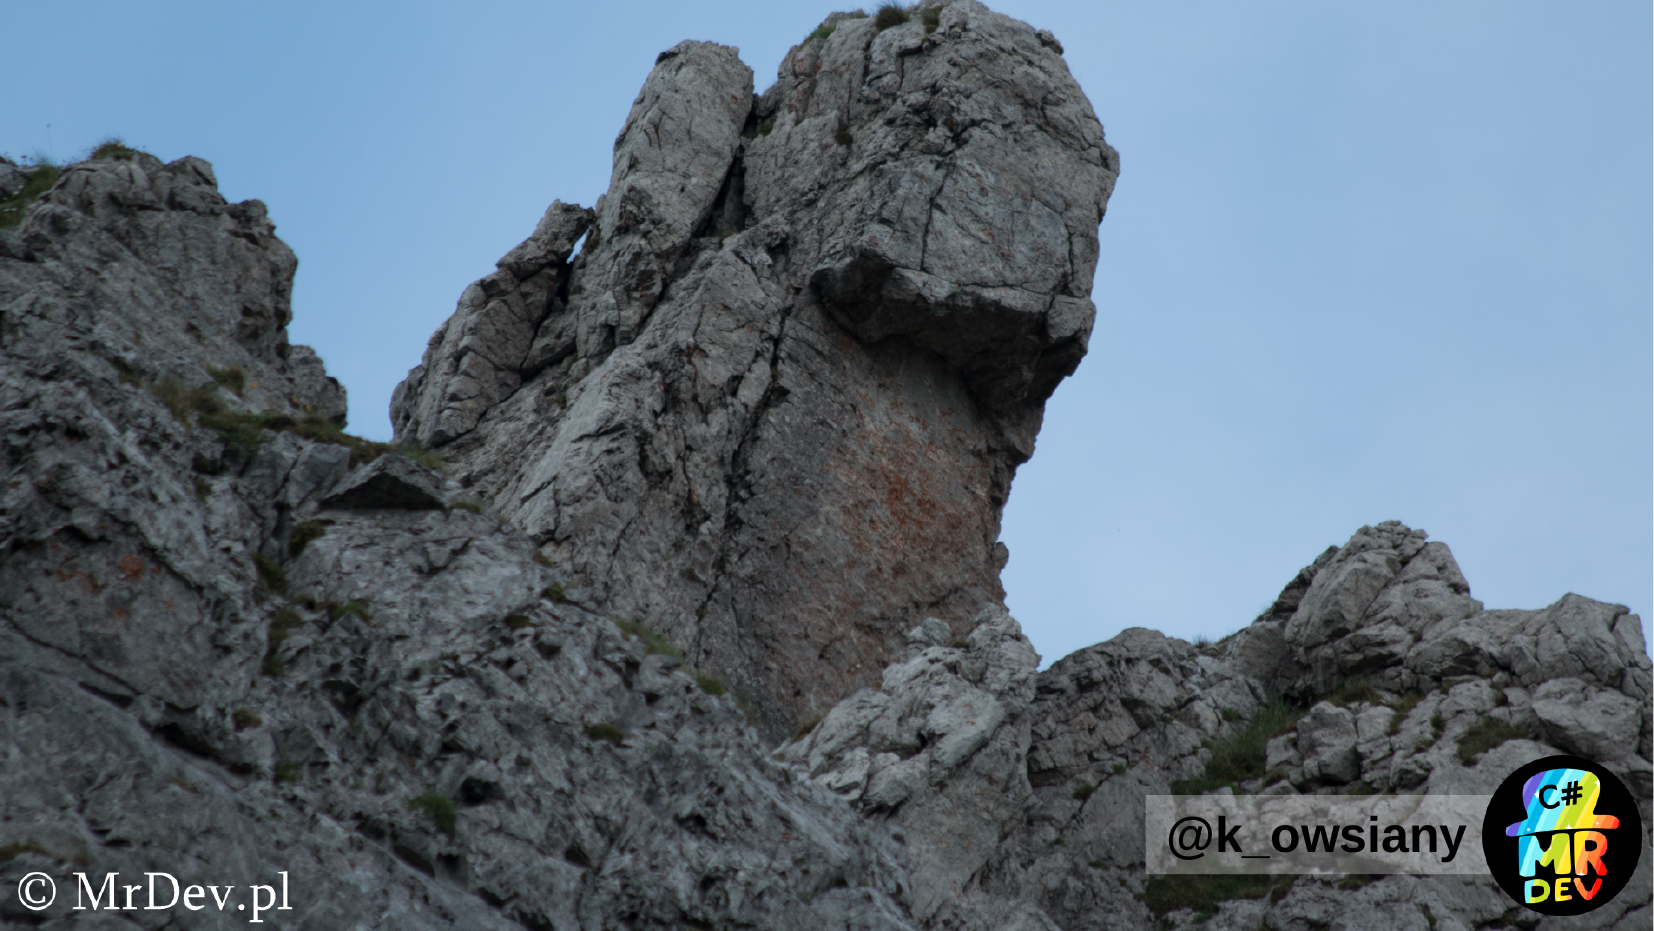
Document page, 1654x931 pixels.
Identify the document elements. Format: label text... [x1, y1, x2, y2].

text_box @k_owsiany [1145, 795, 1482, 875]
picture [0, 0, 1654, 931]
